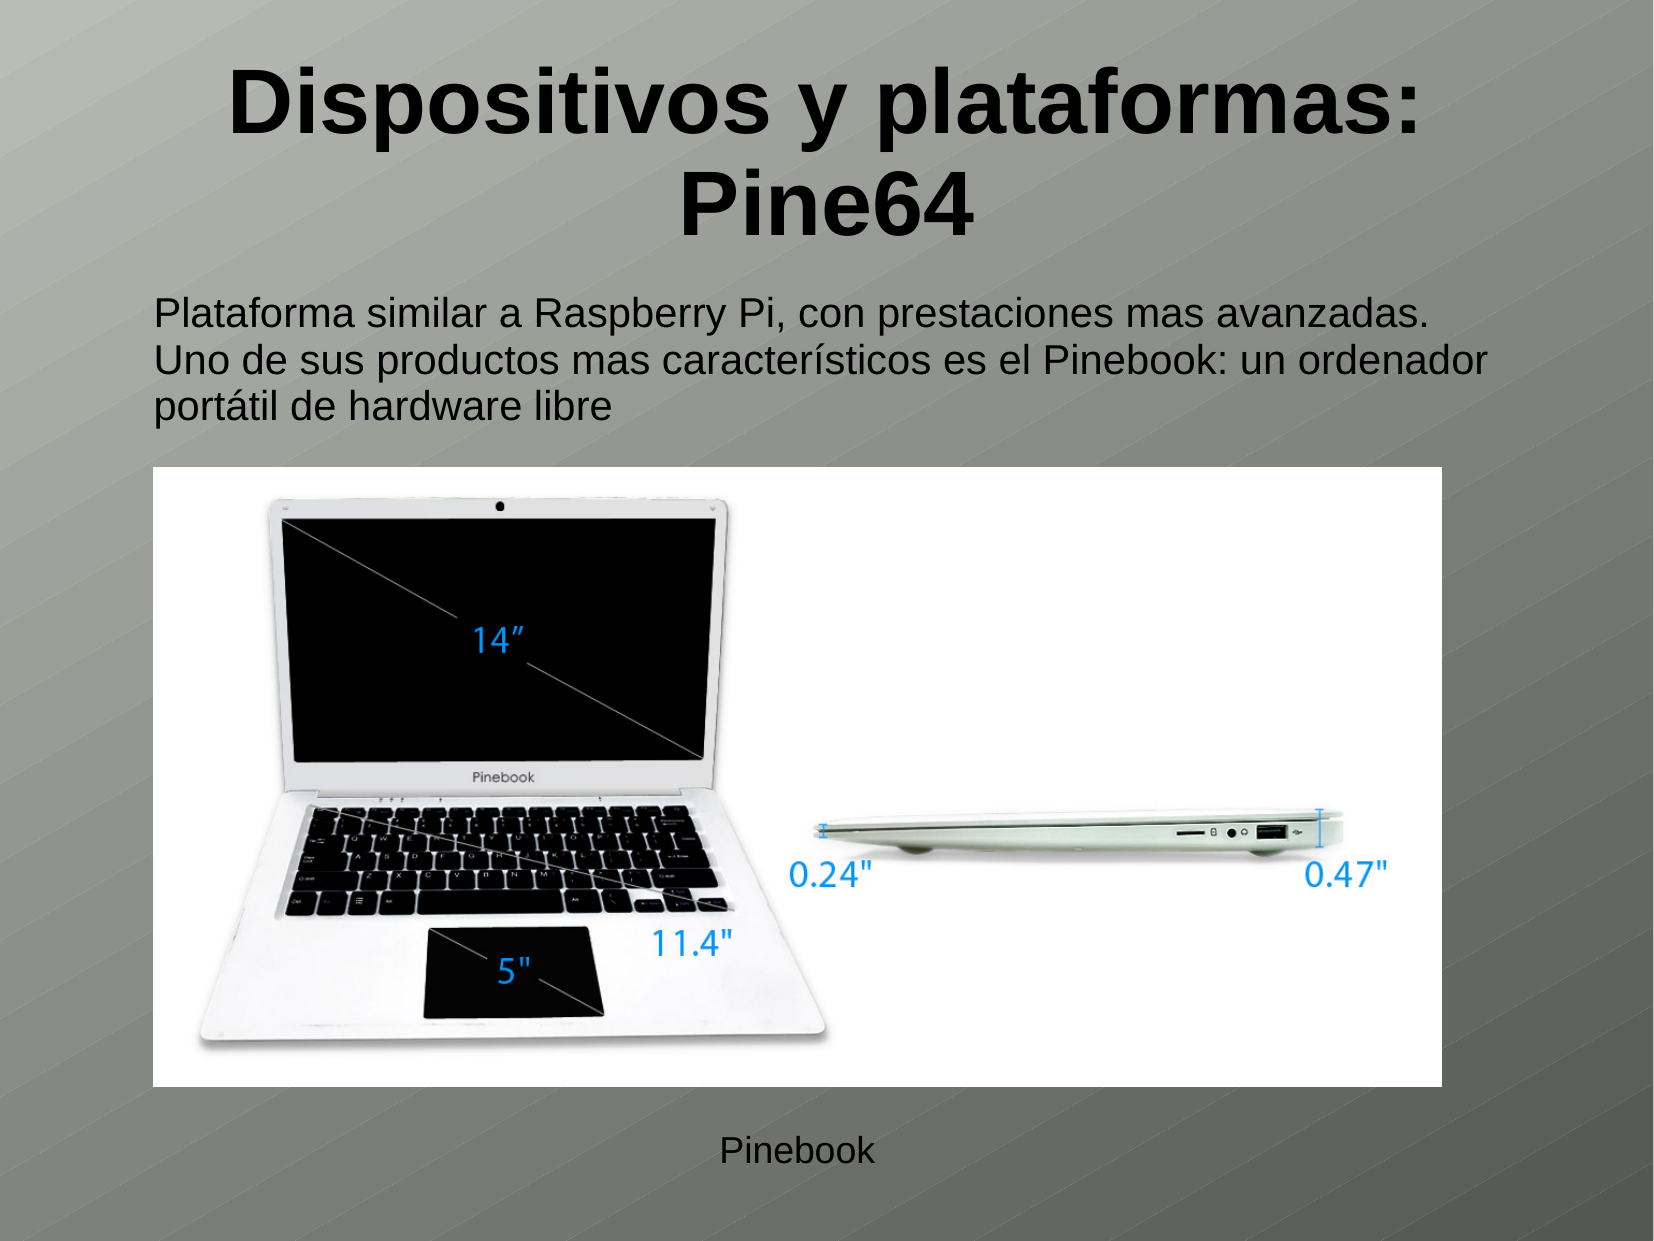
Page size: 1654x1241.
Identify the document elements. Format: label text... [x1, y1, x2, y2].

list Plataforma similar a Raspberry Pi, con prestaciones mas avanzadas. Uno de sus productos mas característicos es el Pinebook: un ordenador portátil de hardware libre [82, 290, 1571, 1182]
picture [153, 467, 1442, 1087]
title Dispositivos y plataformas: Pine64 [82, 49, 1571, 257]
text_box Pinebook [531, 1122, 1063, 1179]
